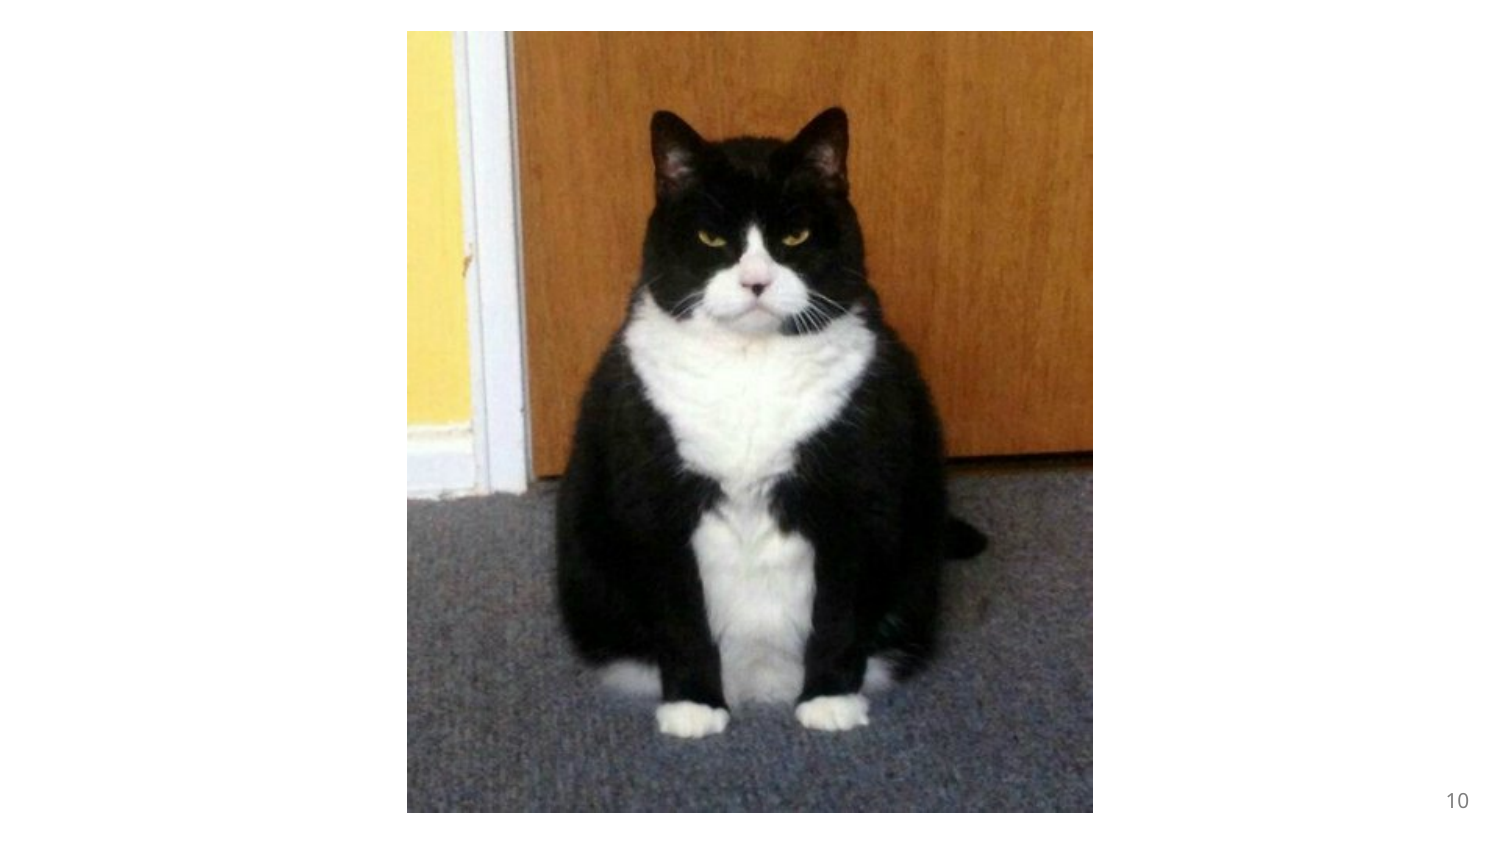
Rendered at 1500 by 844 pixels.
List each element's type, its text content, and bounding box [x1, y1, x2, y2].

slide_number <number> [1394, 769, 1484, 834]
picture [407, 31, 1093, 813]
